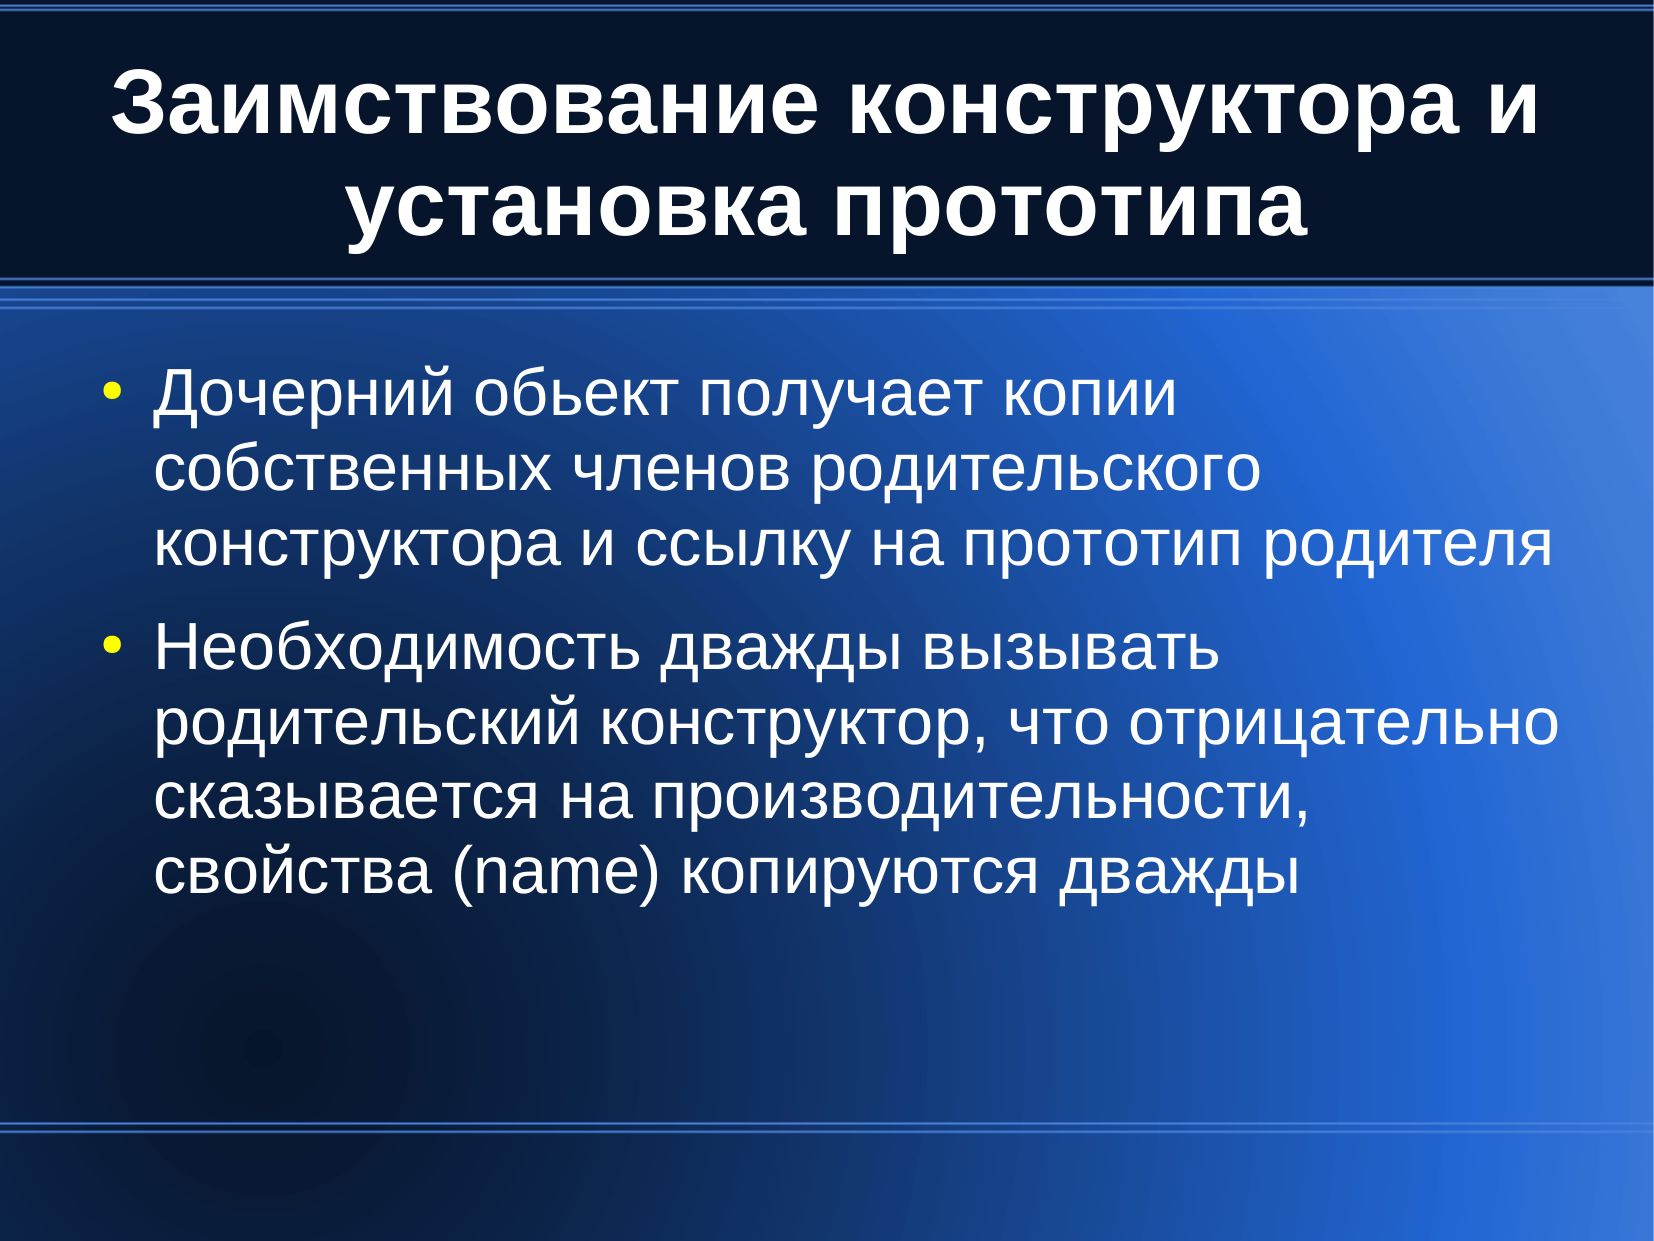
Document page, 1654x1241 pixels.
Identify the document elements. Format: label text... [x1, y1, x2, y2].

list Дочерний обьект получает копии собственных членов родительского конструктора и ссылку на прототип родителя Необходимость дважды вызывать родительский конструктор, что отрицательно сказывается на производительности, свойства (name) копируются дважды [82, 355, 1571, 1058]
picture [0, 0, 1654, 1241]
title Заимствование конструктора и установка прототипа [82, 49, 1571, 257]
